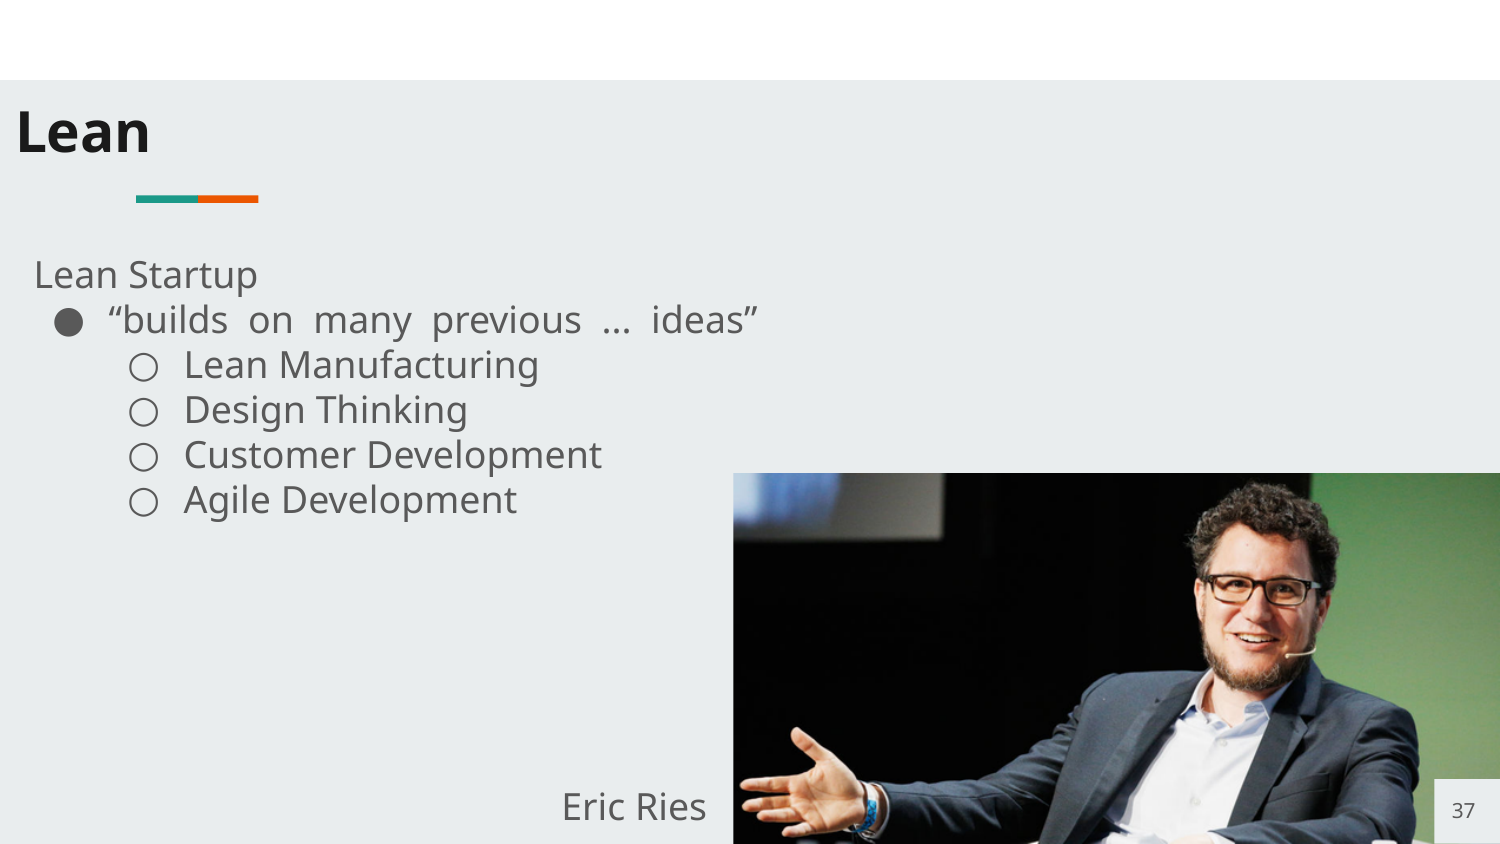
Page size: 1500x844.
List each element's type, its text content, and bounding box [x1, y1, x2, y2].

text_box Eric Ries [546, 767, 734, 844]
title Lean [0, 80, 1101, 181]
slide_number <number> [1400, 779, 1491, 844]
picture [733, 473, 1500, 844]
subtitle Lean Startup “builds on many previous ... ideas” Lean Manufacturing Design Thinking Customer Development Agile Development [18, 235, 1466, 787]
text_box [1491, 779, 1500, 844]
